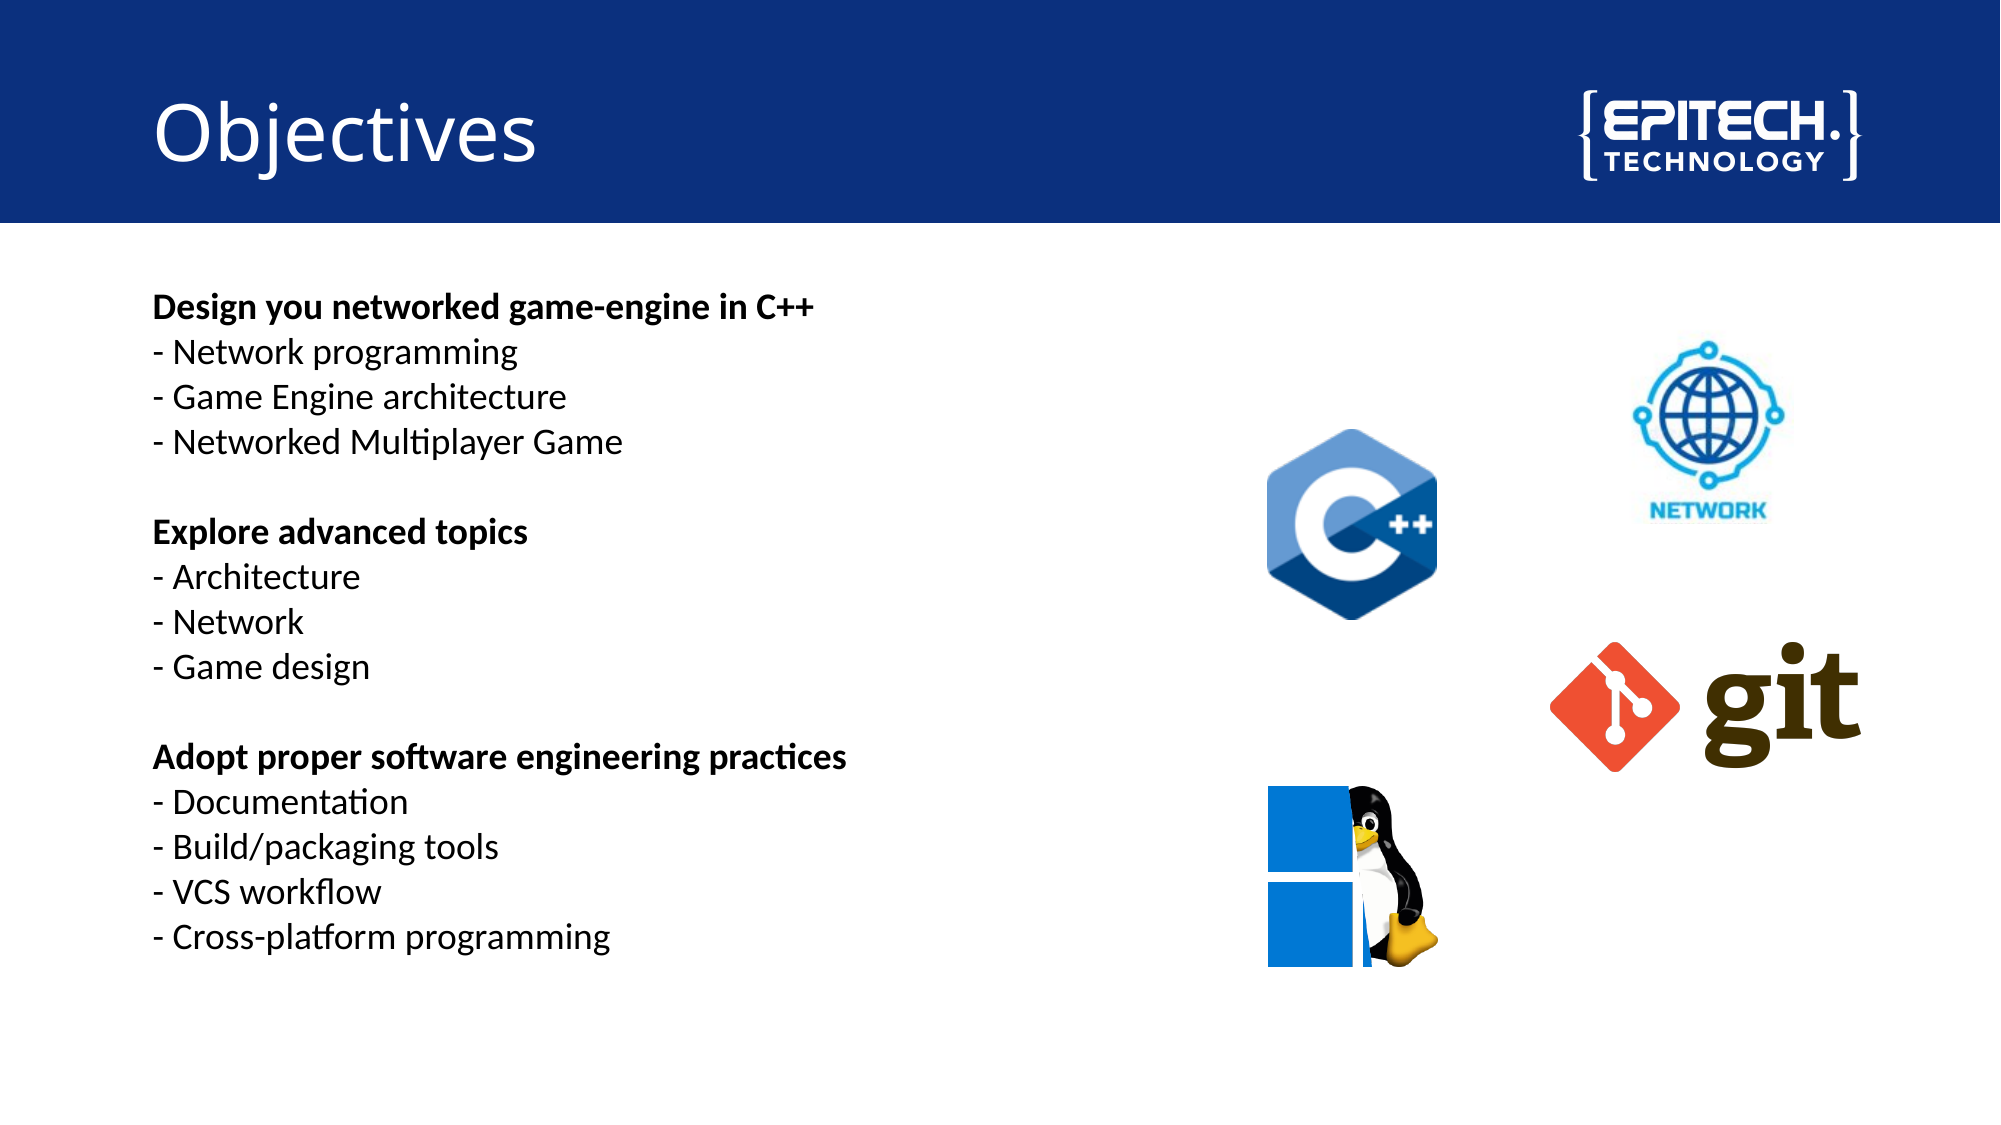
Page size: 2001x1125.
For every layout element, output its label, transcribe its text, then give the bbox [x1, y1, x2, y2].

picture [1267, 429, 1437, 620]
picture [1550, 642, 1861, 772]
picture [1615, 327, 1794, 524]
picture [1268, 786, 1438, 967]
text_box Design you networked game-engine in C++ - Network programming - Game Engine architecture - Networked Multiplayer Game Explore advanced topics - Architecture - Network - Game design Adopt proper software engineering practices - Documentation - Build/packaging tools - VCS workflow - Cross-platform programming [137, 274, 935, 971]
title Objectives [137, 59, 1863, 212]
